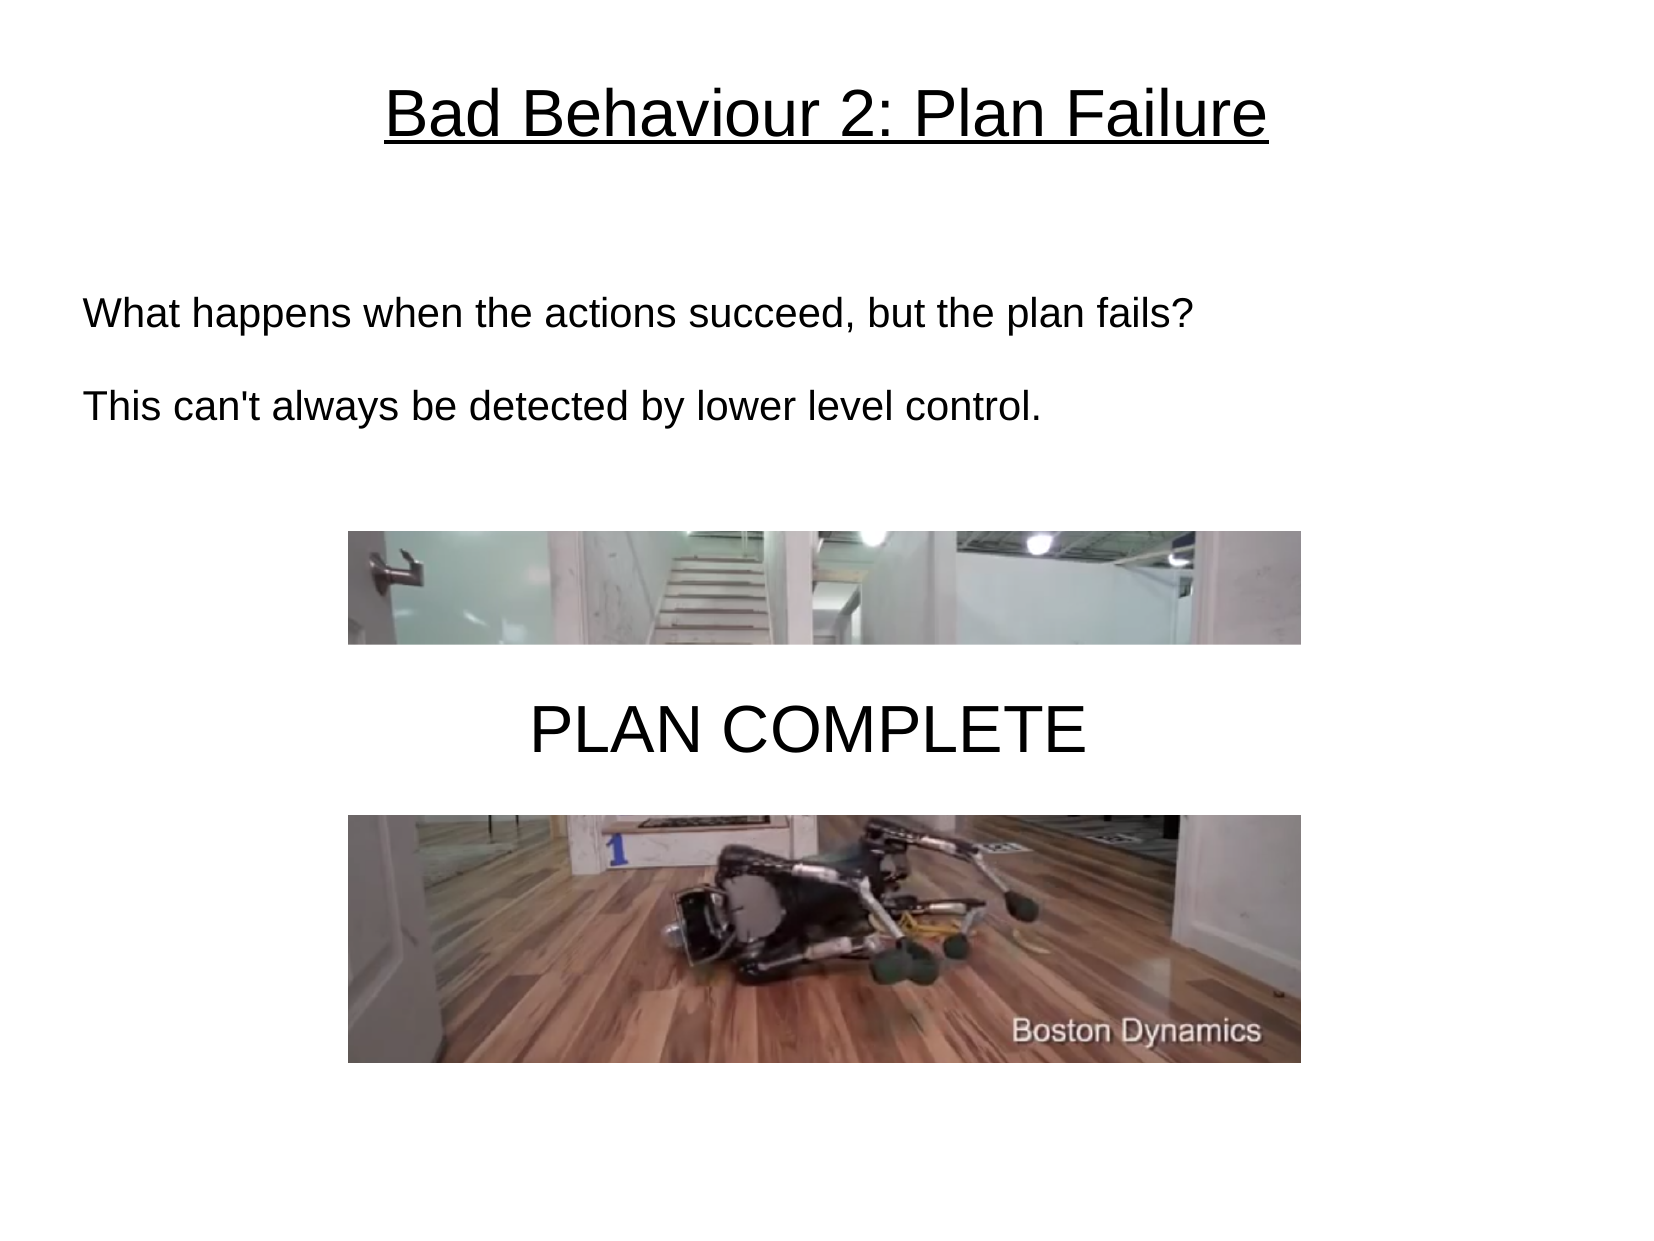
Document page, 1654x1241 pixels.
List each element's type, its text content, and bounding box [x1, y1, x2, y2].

title Bad Behaviour 2: Plan Failure [82, 49, 1571, 178]
text_box PLAN COMPLETE [82, 644, 1536, 815]
picture [348, 531, 1301, 644]
text_box What happens when the actions succeed, but the plan fails? This can't always be detected by lower level control. [82, 290, 1536, 461]
picture [348, 815, 1301, 1063]
